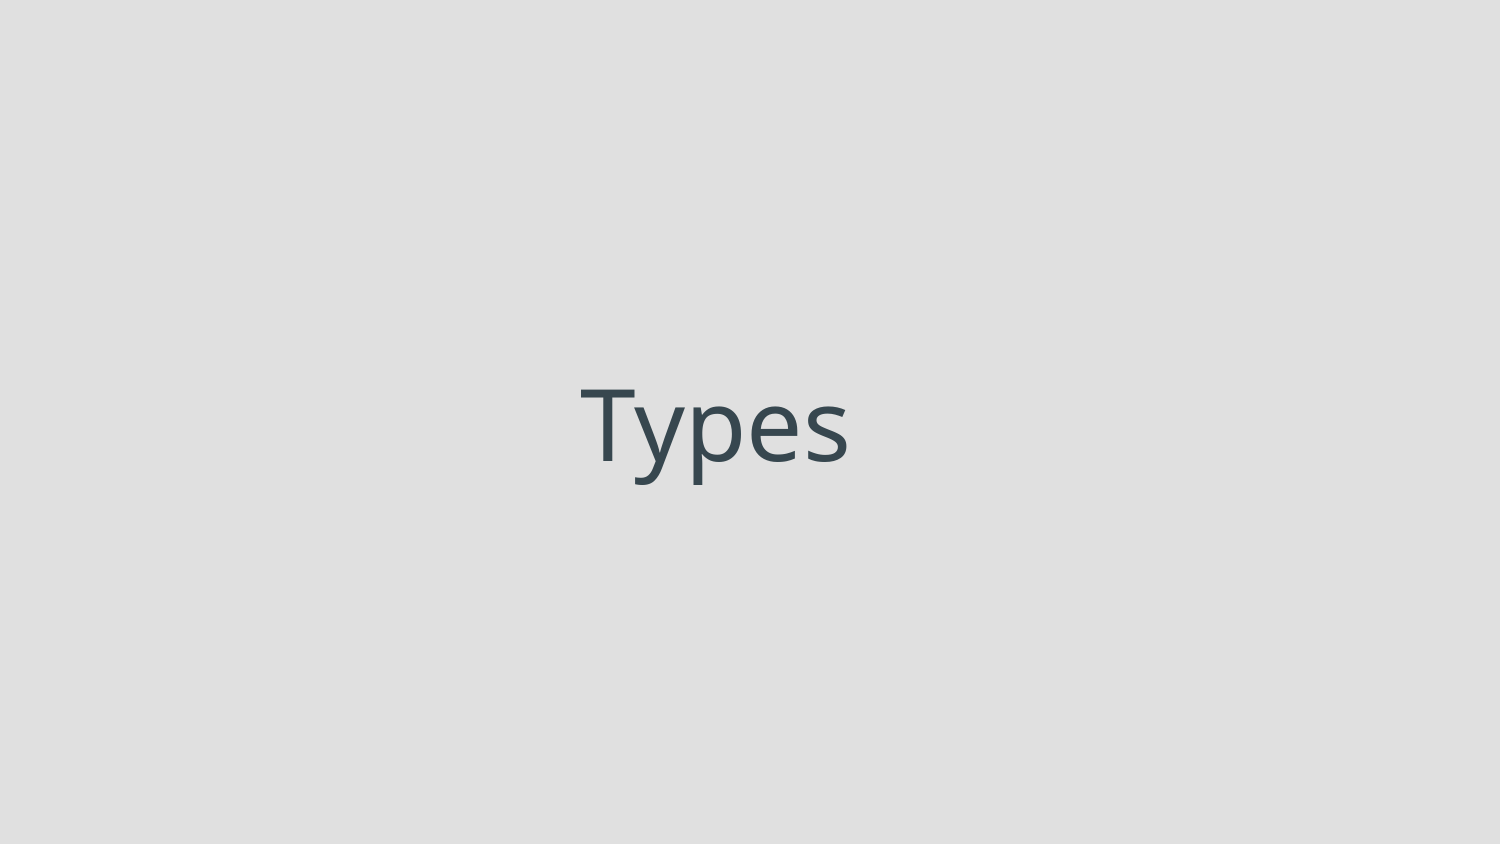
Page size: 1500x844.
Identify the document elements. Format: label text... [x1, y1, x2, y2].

title Types [205, 86, 1227, 758]
